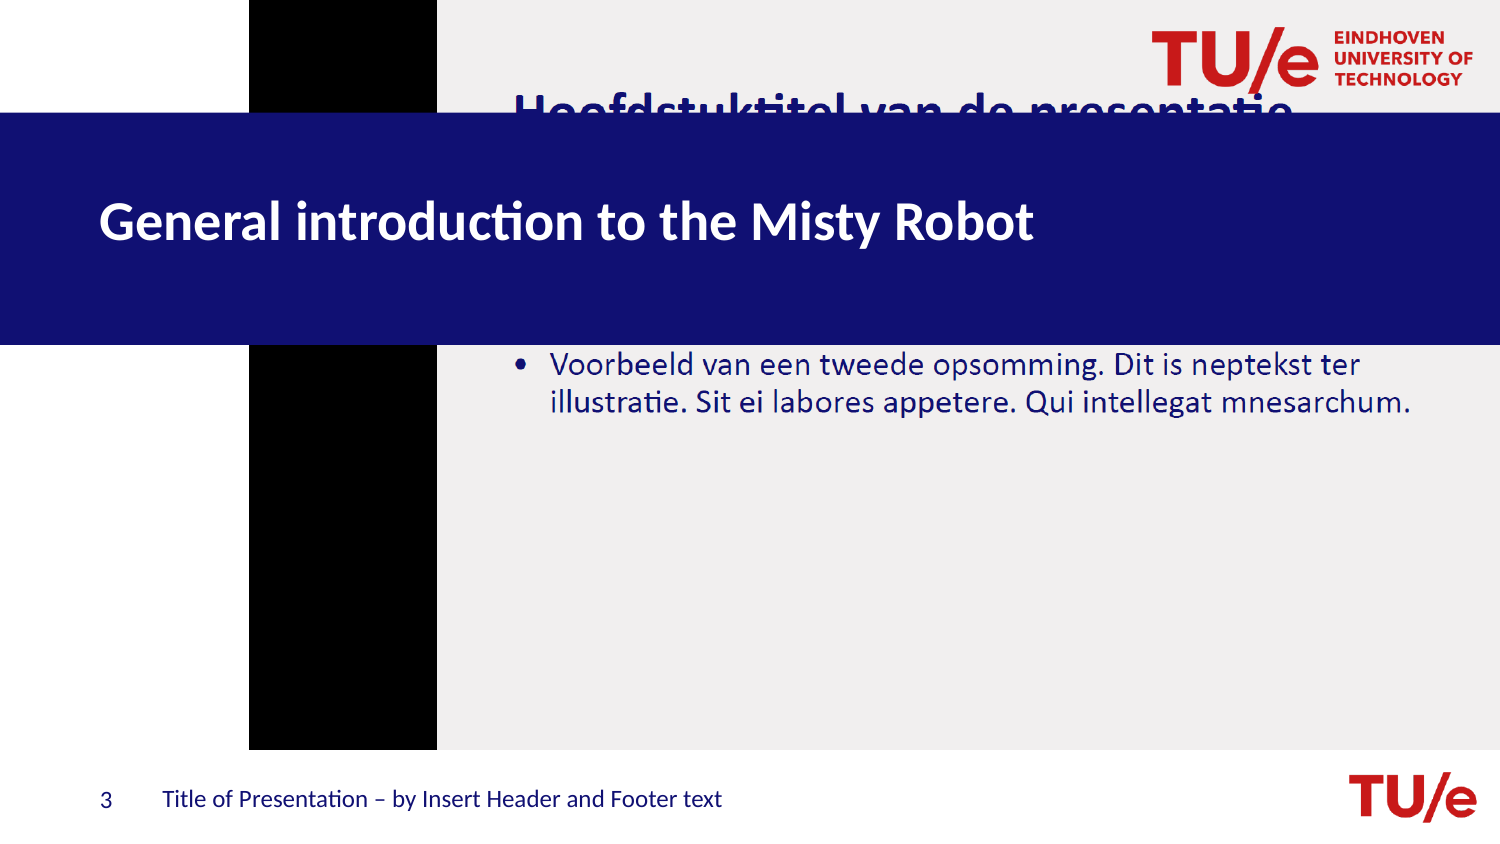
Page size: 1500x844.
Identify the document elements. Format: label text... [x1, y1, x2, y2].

text_box Title of Presentation – by Insert Header and Footer text [162, 782, 1267, 841]
text_box [100, 783, 199, 841]
title General introduction to the Misty Robot [0, 112, 1500, 345]
